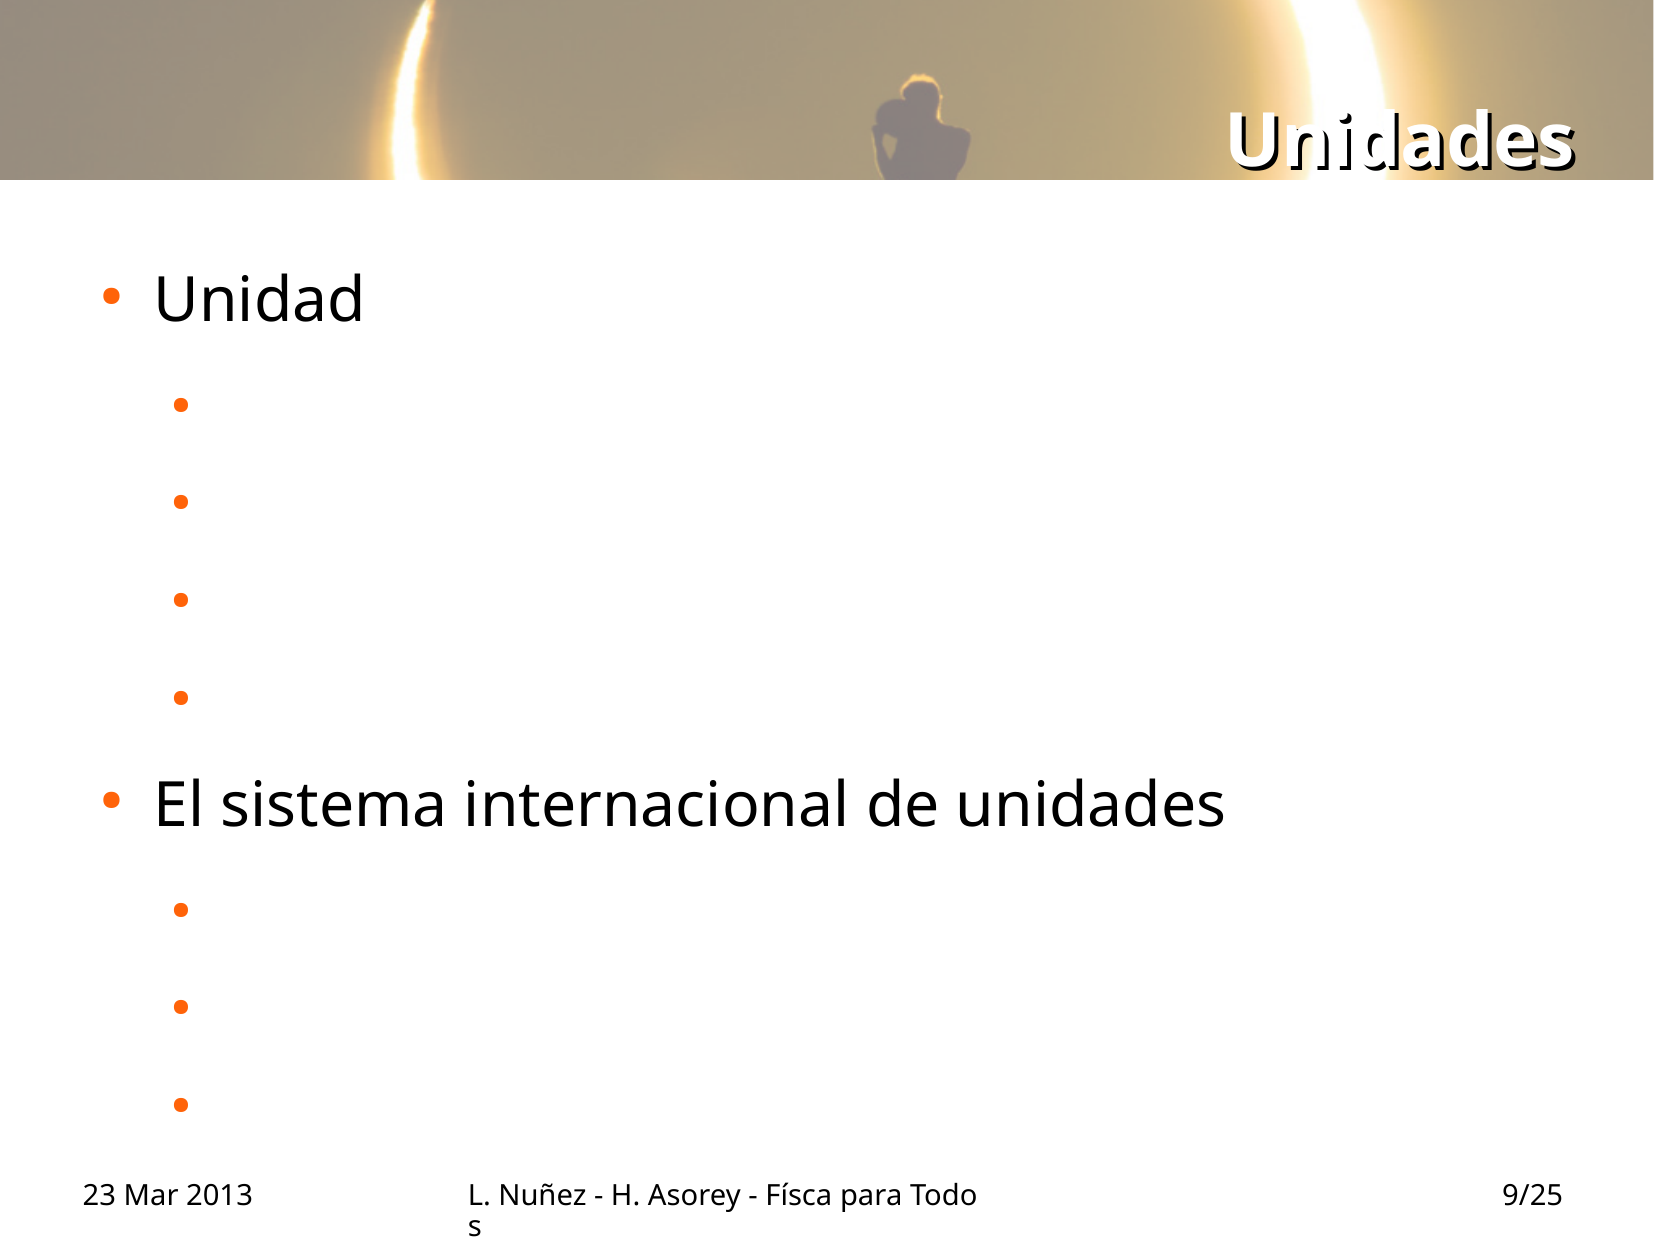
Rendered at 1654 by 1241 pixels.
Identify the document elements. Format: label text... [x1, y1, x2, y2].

list Unidad El sistema internacional de unidades [82, 255, 1571, 1156]
title Unidades [86, 49, 1576, 226]
picture [0, 0, 1654, 180]
